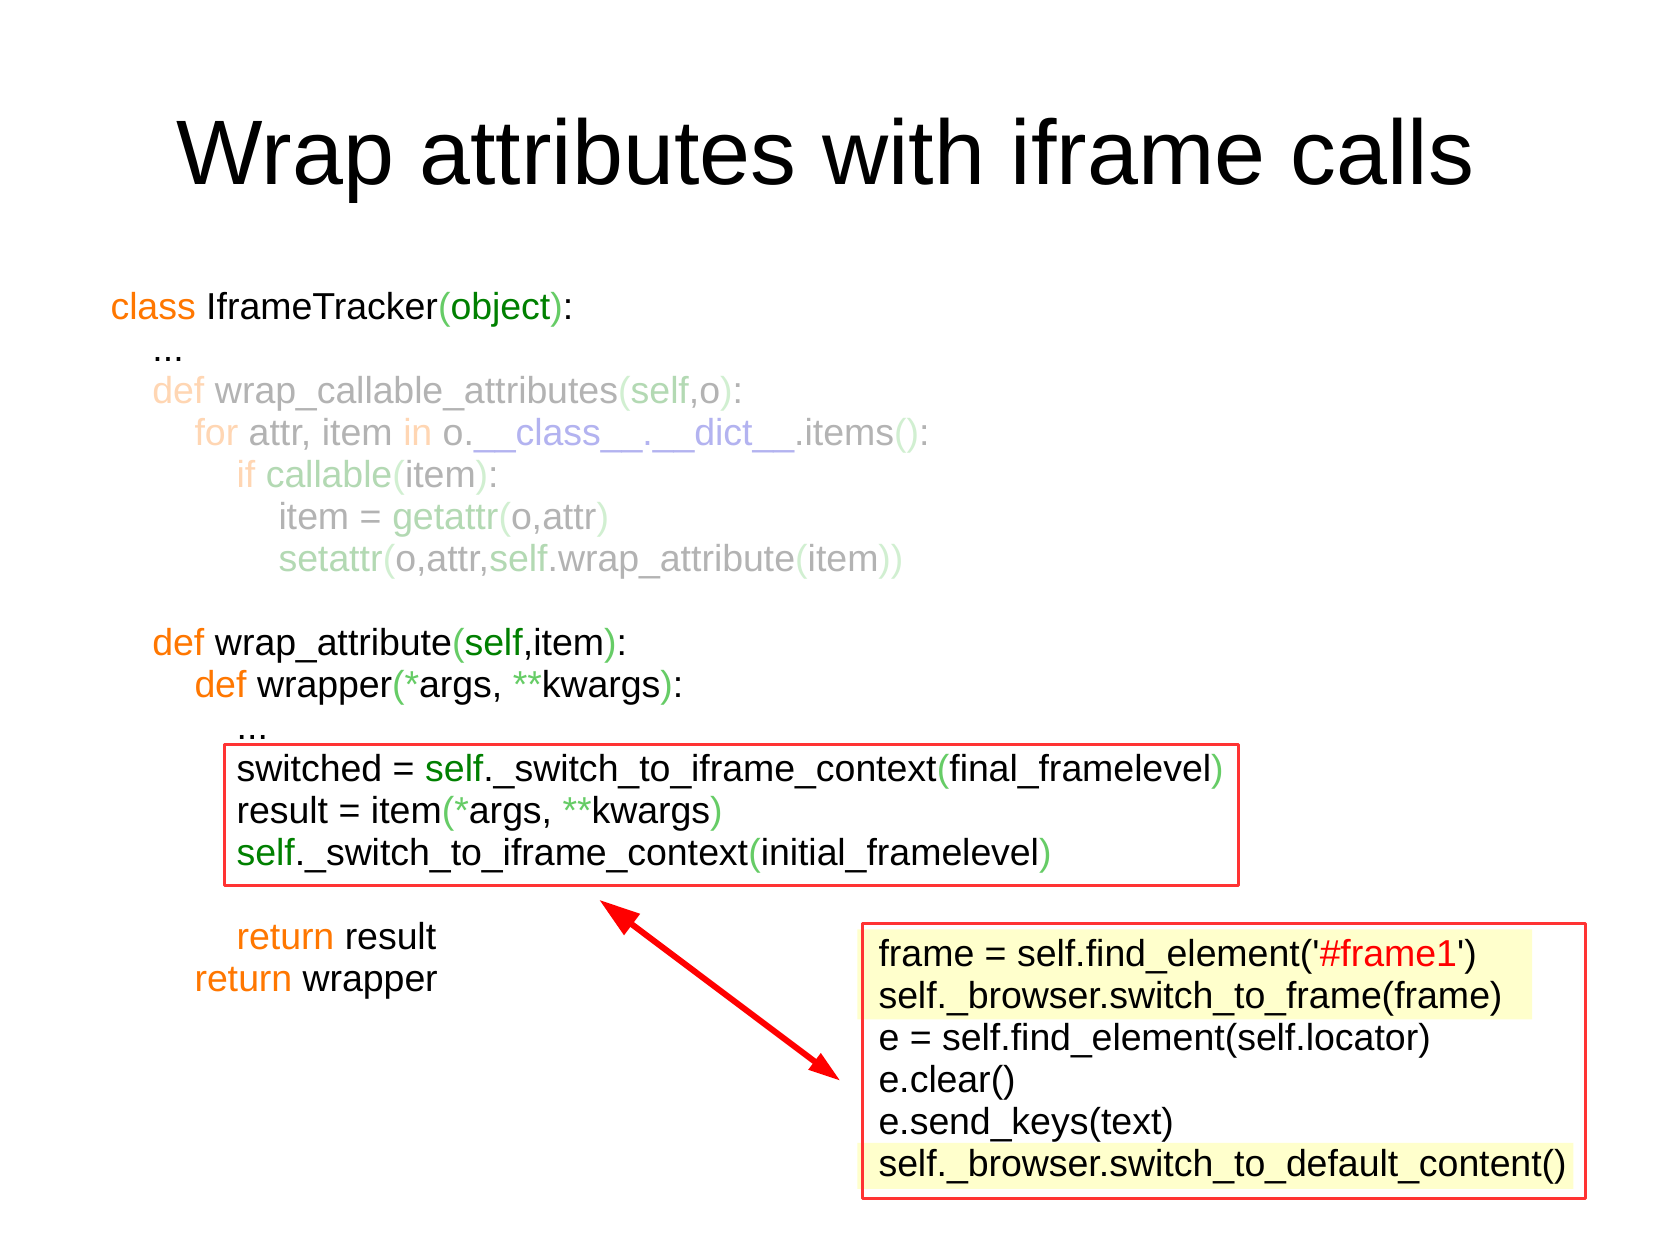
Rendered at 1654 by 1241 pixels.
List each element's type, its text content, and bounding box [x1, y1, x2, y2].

text_box [145, 370, 941, 596]
text_box frame = self.find_element('#frame1') self._browser.switch_to_frame(frame) e = self.find_element(self.locator) e.clear() e.send_keys(text) self._browser.switch_to_default_content() [862, 923, 1586, 1199]
text_box [857, 1142, 861, 1189]
text_box class IframeTracker(object): ... def wrap_callable_attributes(self,o): for attr, item in o.__class__.__dict__.items(): if callable(item): item = getattr(o,attr) setattr(o,attr,self.wrap_attribute(item)) def wrap_attribute(self,item): def wrapper(*args, **kwargs): ... switched = self._switch_to_iframe_context(final_framelevel) result = item(*args, **kwargs) self._switch_to_iframe_context(initial_framelevel) return result return wrapper [226, 746, 1237, 884]
text_box [857, 929, 861, 1020]
title Wrap attributes with iframe calls [82, 49, 1571, 257]
text_box class IframeTracker(object): ... def wrap_callable_attributes(self,o): for attr, item in o.__class__.__dict__.items(): if callable(item): item = getattr(o,attr) setattr(o,attr,self.wrap_attribute(item)) def wrap_attribute(self,item): def wrapper(*args, **kwargs): ... switched = self._switch_to_iframe_context(final_framelevel) result = item(*args, **kwargs) self._switch_to_iframe_context(initial_framelevel) return result return wrapper [95, 278, 1239, 1008]
